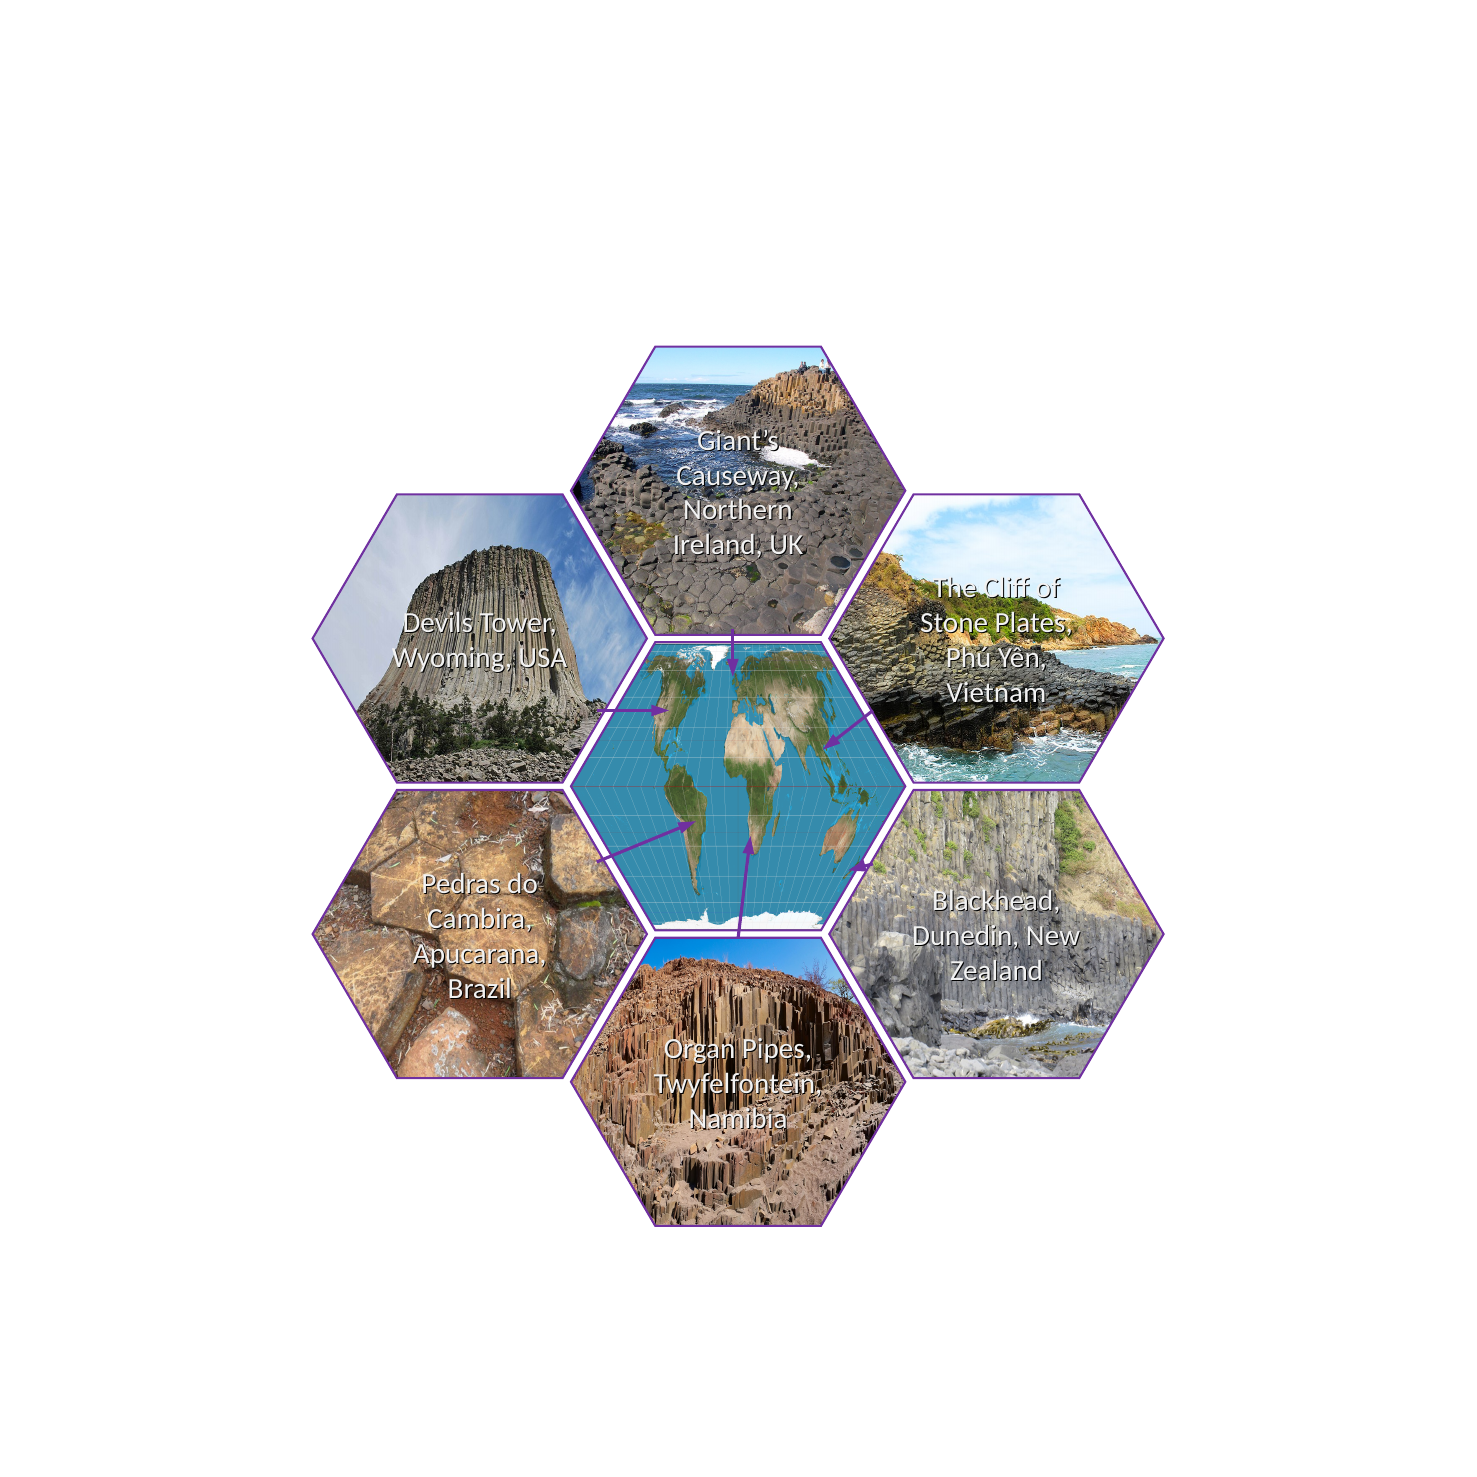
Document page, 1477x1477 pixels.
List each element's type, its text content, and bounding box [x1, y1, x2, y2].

text_box Organ Pipes, Twyfelfontein, Namibia [570, 937, 906, 1226]
text_box Devils Tower, Wyoming, USA [312, 494, 647, 783]
text_box Pedras do Cambira, Apucarana, Brazil [312, 789, 647, 1079]
text_box Blackhead, Dunedin, New Zealand [829, 789, 1164, 1079]
text_box [570, 642, 906, 931]
text_box Giant’s Causeway, Northern Ireland, UK [570, 346, 906, 635]
text_box The Cliff of Stone Plates, Phú Yên, Vietnam [829, 494, 1164, 783]
